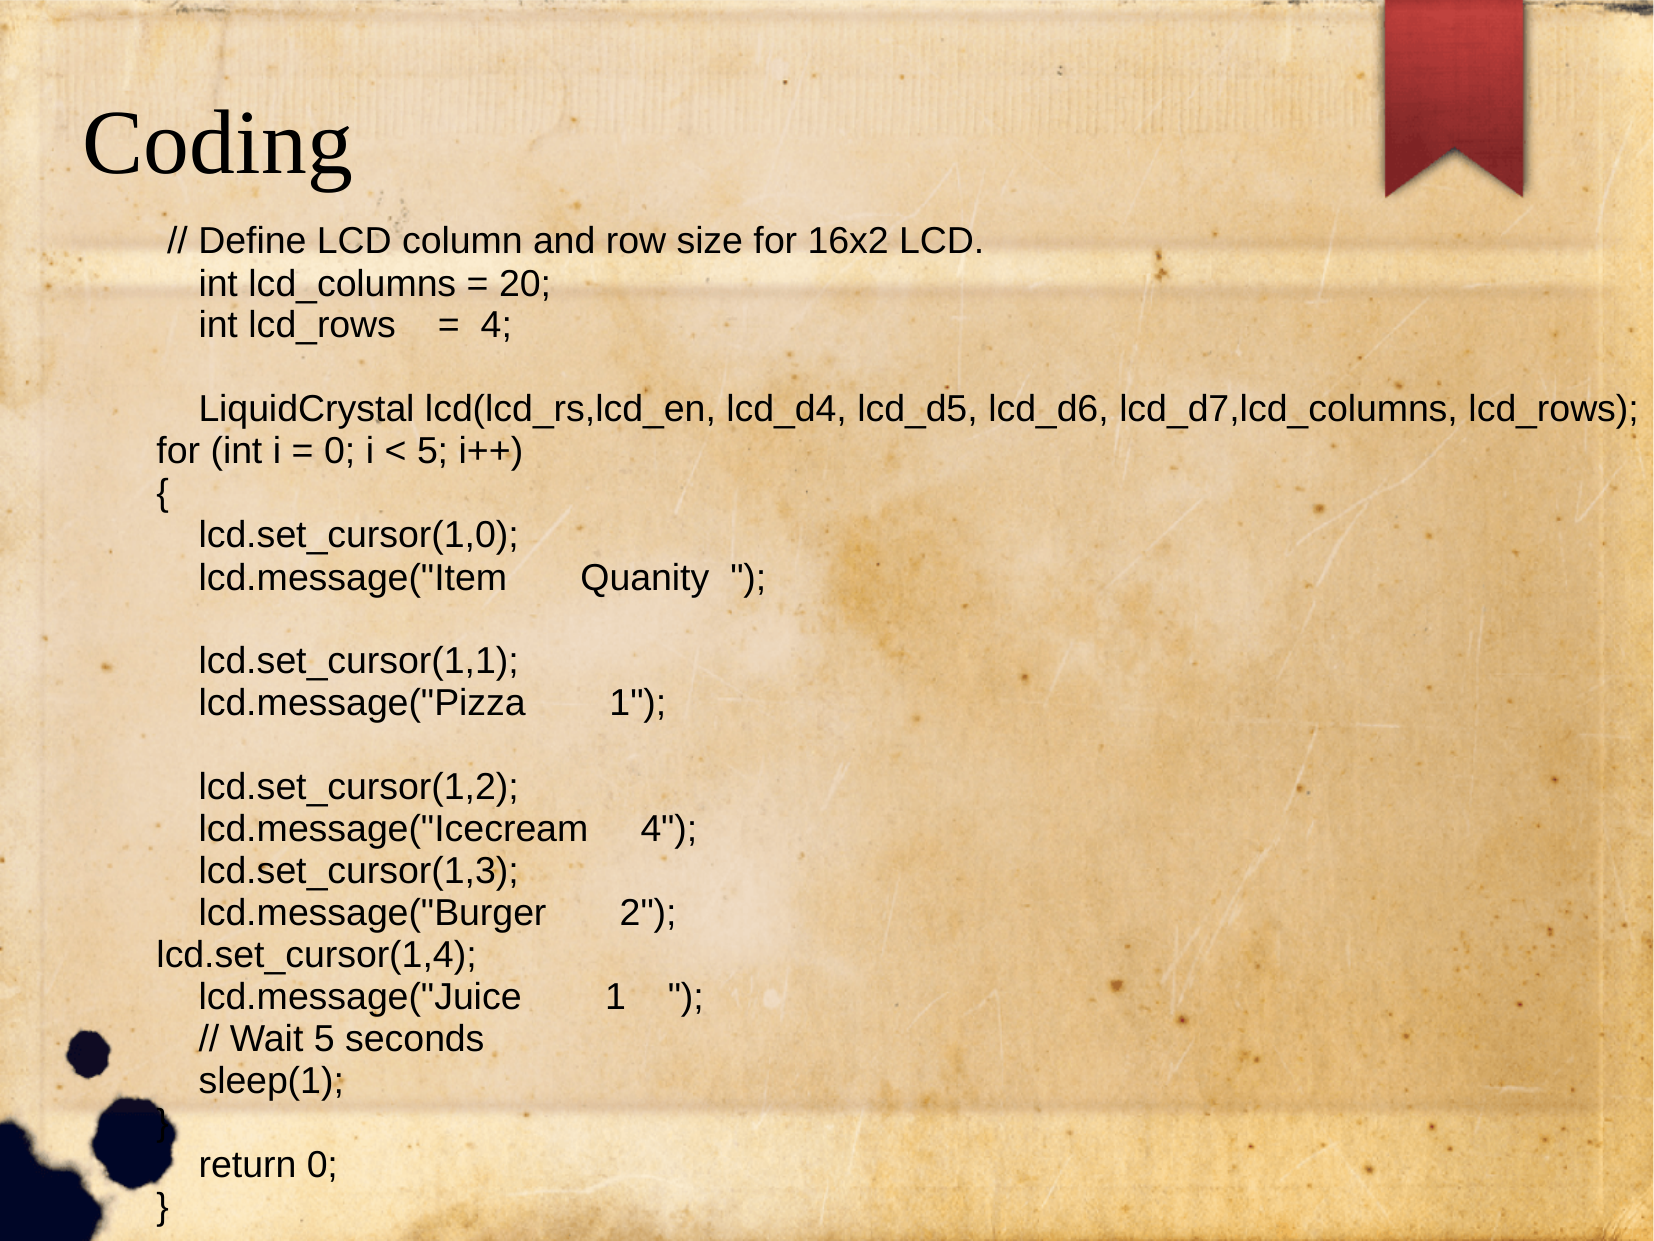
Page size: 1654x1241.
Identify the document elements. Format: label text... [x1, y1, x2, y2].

title Coding [82, 49, 1347, 237]
text_box // Define LCD column and row size for 16x2 LCD. int lcd_columns = 20; int lcd_rows = 4; LiquidCrystal lcd(lcd_rs,lcd_en, lcd_d4, lcd_d5, lcd_d6, lcd_d7,lcd_columns, lcd_rows); for (int i = 0; i < 5; i++) { lcd.set_cursor(1,0); lcd.message("Item Quanity "); lcd.set_cursor(1,1); lcd.message("Pizza 1"); lcd.set_cursor(1,2); lcd.message("Icecream 4"); lcd.set_cursor(1,3); lcd.message("Burger 2"); lcd.set_cursor(1,4); lcd.message("Juice 1 "); // Wait 5 seconds sleep(1); } return 0; } [141, 212, 1654, 1236]
picture [0, 0, 1654, 1241]
